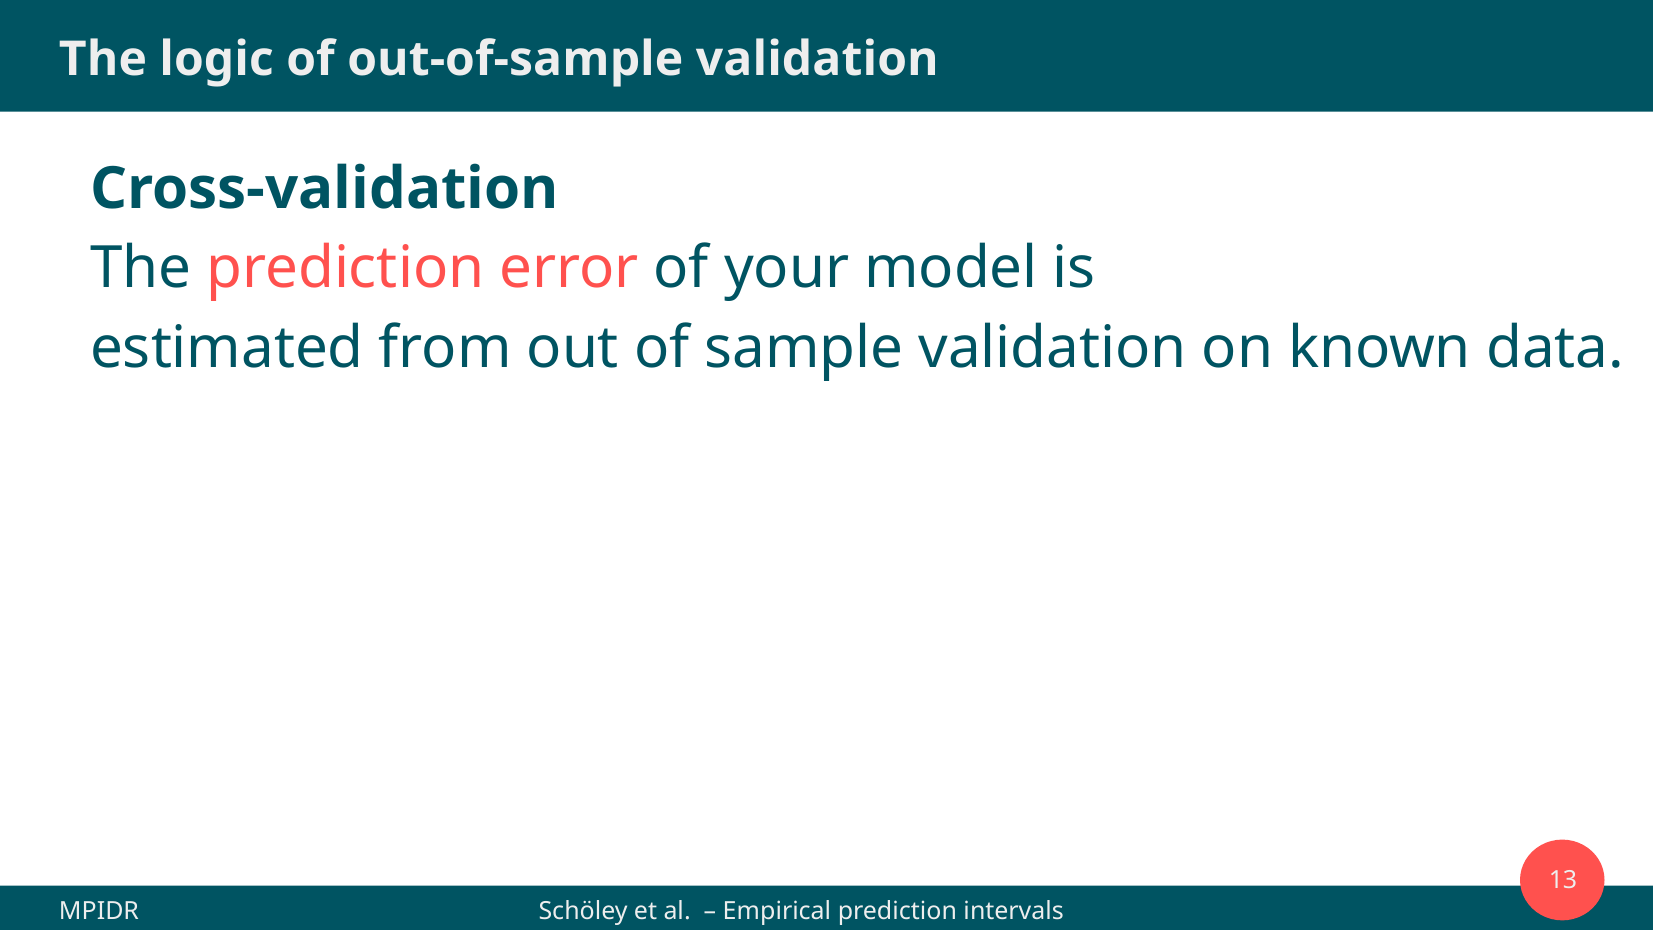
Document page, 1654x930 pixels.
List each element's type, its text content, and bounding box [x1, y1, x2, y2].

text_box Cross-validation The prediction error of your model is estimated from out of sample validation on known data. [75, 139, 1552, 837]
title The logic of out-of-sample validation [58, 0, 1594, 117]
